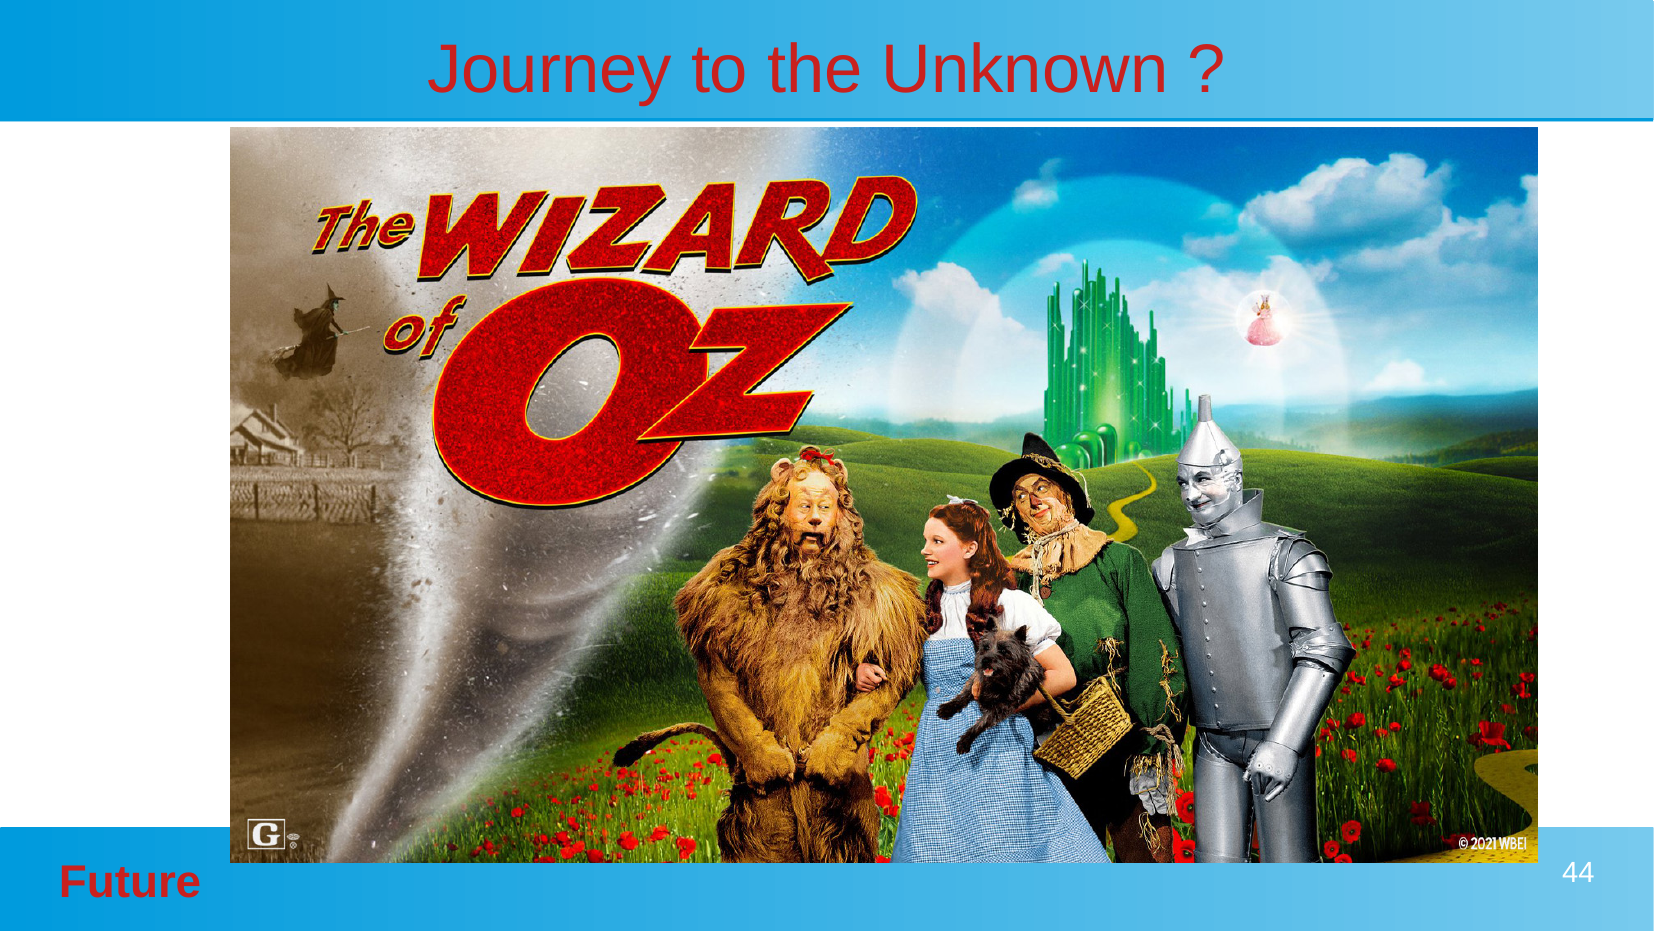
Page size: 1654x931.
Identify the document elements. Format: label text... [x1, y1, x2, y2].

title Journey to the Unknown ? [59, 29, 1595, 108]
picture [230, 127, 1538, 863]
